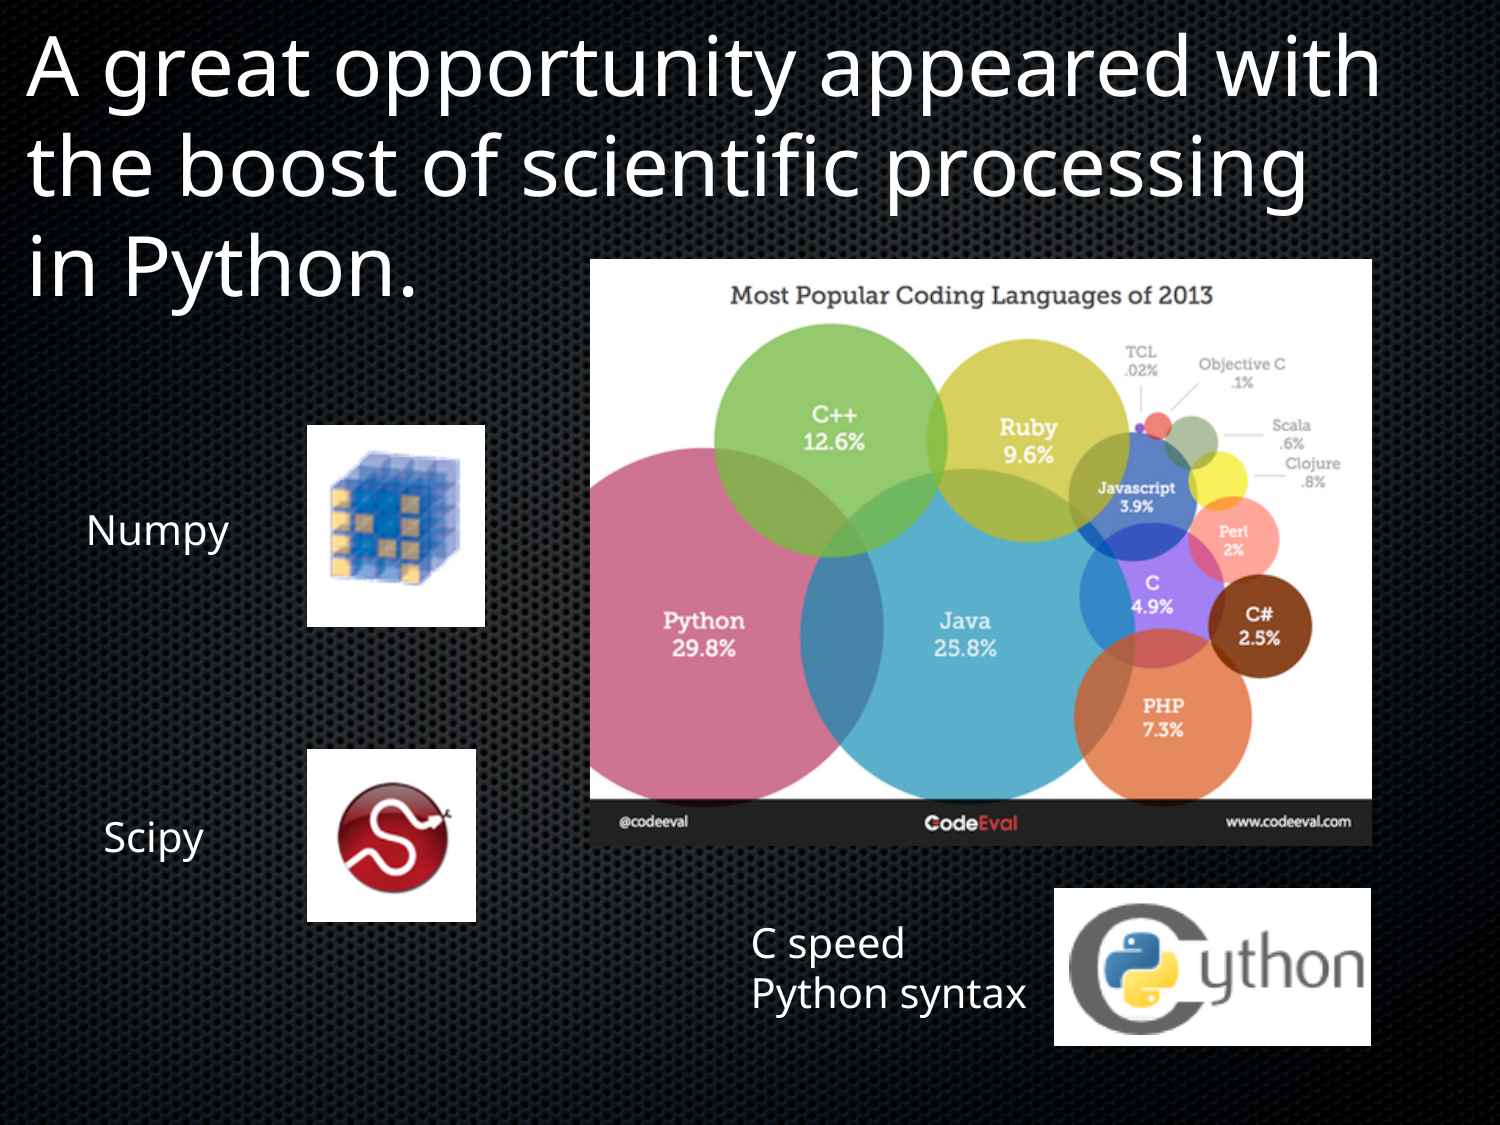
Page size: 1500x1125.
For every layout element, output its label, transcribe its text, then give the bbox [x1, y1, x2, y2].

text_box Numpy [70, 496, 251, 711]
text_box A great opportunity appeared with the boost of scientific processing in Python. [11, 6, 1489, 321]
picture [0, 0, 1500, 1125]
text_box C speed Python syntax [735, 909, 1063, 1025]
text_box Scipy [88, 803, 231, 868]
